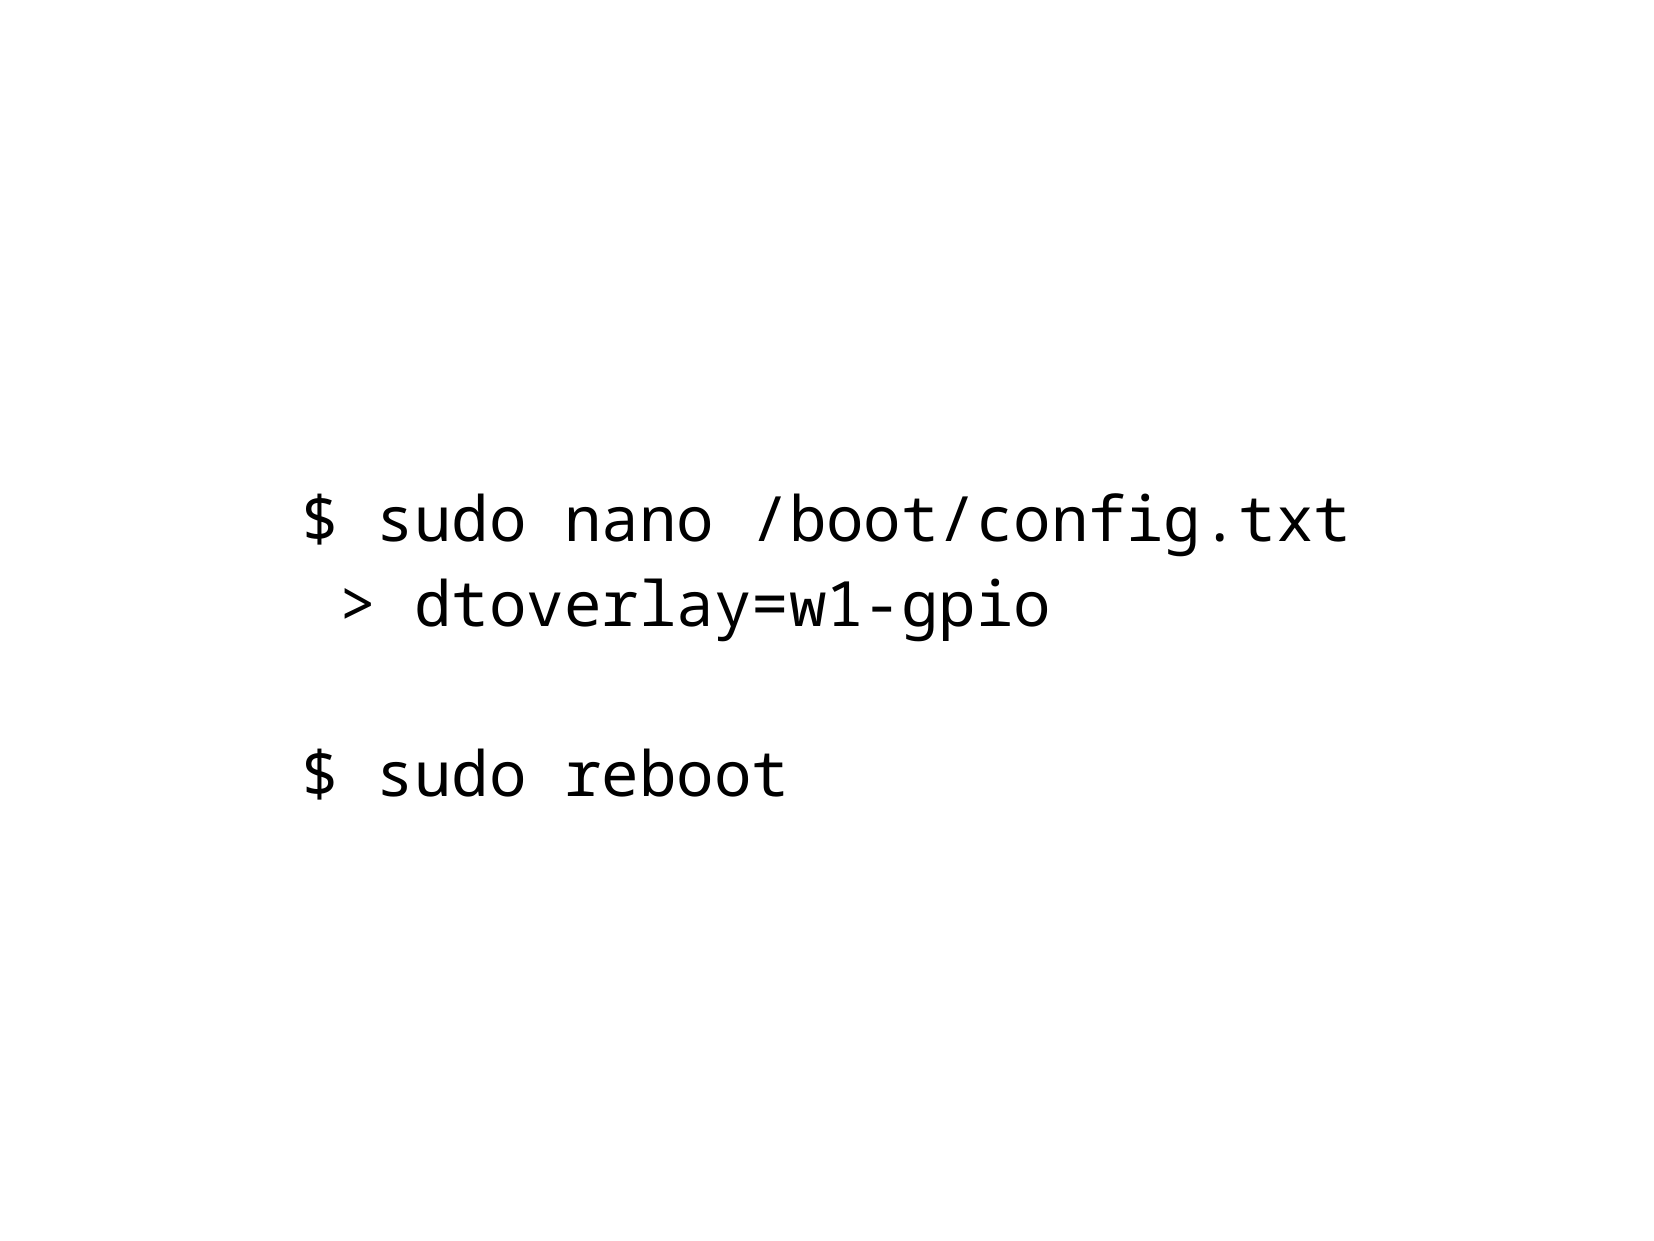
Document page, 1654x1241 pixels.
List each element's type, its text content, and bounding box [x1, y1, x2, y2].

text_box $ sudo nano /boot/config.txt > dtoverlay=w1-gpio $ sudo reboot [286, 467, 1367, 774]
